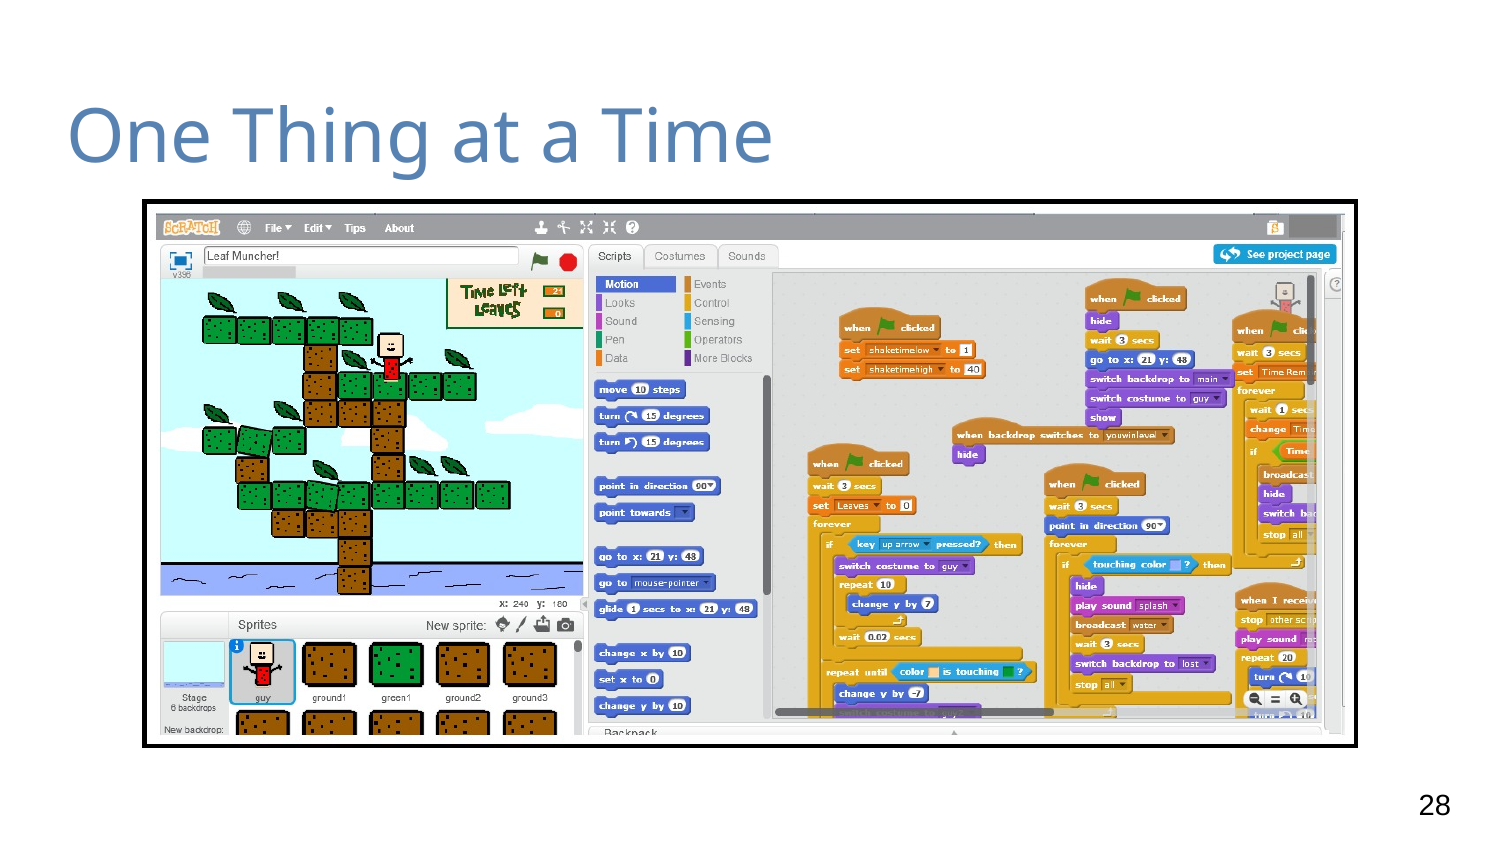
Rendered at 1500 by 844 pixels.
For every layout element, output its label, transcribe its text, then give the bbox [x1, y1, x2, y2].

picture [142, 199, 1358, 748]
title One Thing at a Time [51, 72, 1449, 189]
